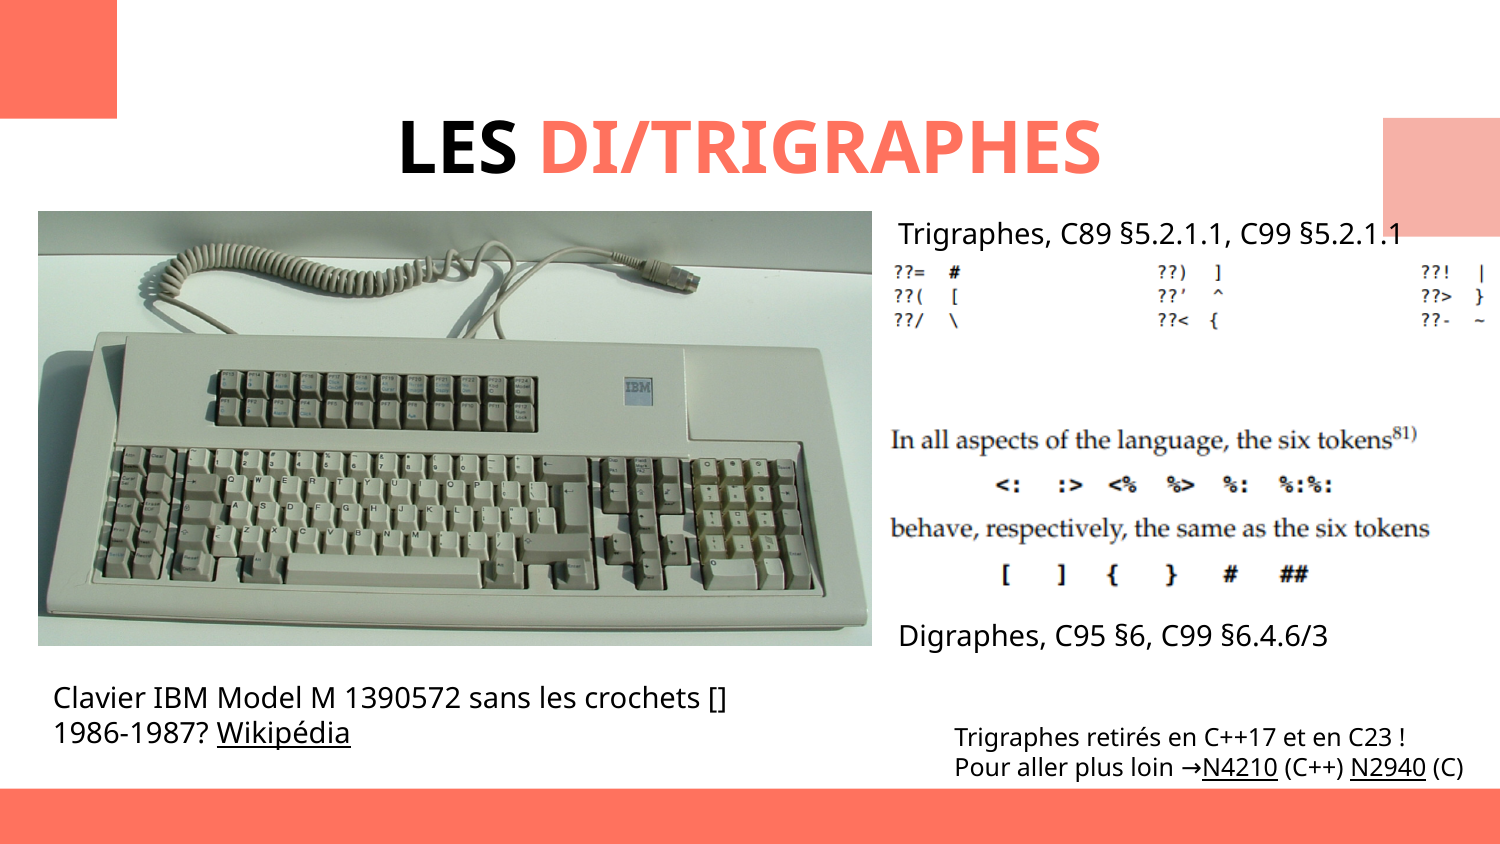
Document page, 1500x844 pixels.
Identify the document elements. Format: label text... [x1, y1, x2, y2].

picture [883, 425, 1434, 603]
text_box Digraphes, C95 §6, C99 §6.4.6/3 [883, 602, 1383, 654]
text_box Trigraphes retirés en C++17 et en C23 ! Pour aller plus loin →N4210 (C++) N2940 (C) [939, 706, 1500, 785]
picture [38, 211, 872, 646]
text_box Trigraphes, C89 §5.2.1.1, C99 §5.2.1.1 [883, 200, 1500, 252]
title LES DI/TRIGRAPHES [97, 107, 1402, 181]
picture [883, 252, 1500, 336]
text_box Clavier IBM Model M 1390572 sans les crochets [] 1986-1987? Wikipédia [37, 664, 866, 757]
